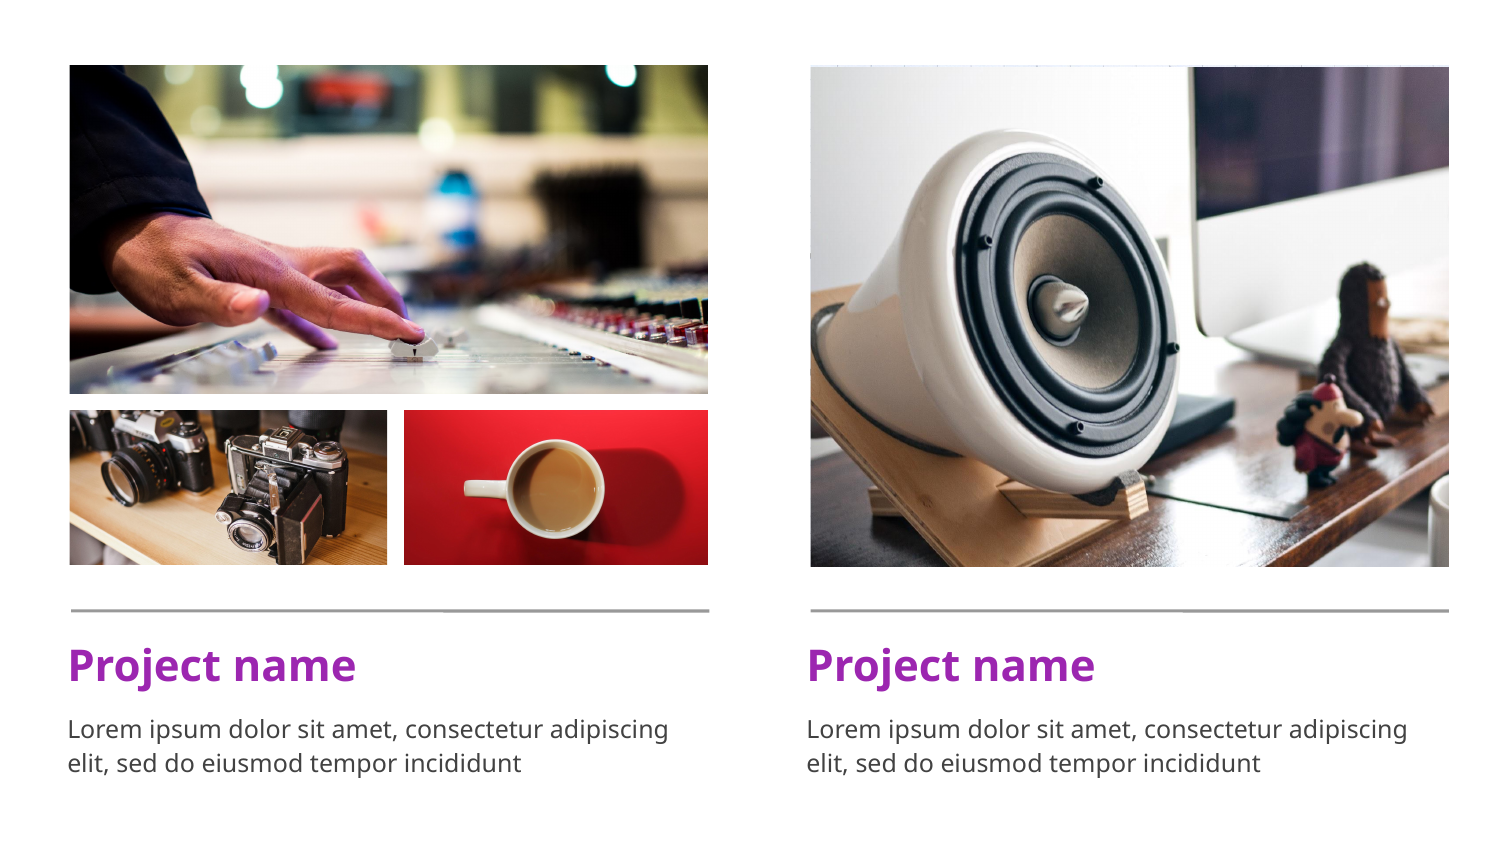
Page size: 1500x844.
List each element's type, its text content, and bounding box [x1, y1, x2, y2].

list Lorem ipsum dolor sit amet, consectetur adipiscing elit, sed do eiusmod tempor incididunt [791, 693, 1448, 799]
picture [404, 410, 708, 565]
list Lorem ipsum dolor sit amet, consectetur adipiscing elit, sed do eiusmod tempor incididunt [52, 693, 709, 799]
picture [69, 65, 708, 394]
list Project name [791, 618, 1448, 693]
picture [69, 410, 388, 565]
picture [810, 65, 1449, 567]
list Project name [52, 618, 709, 693]
